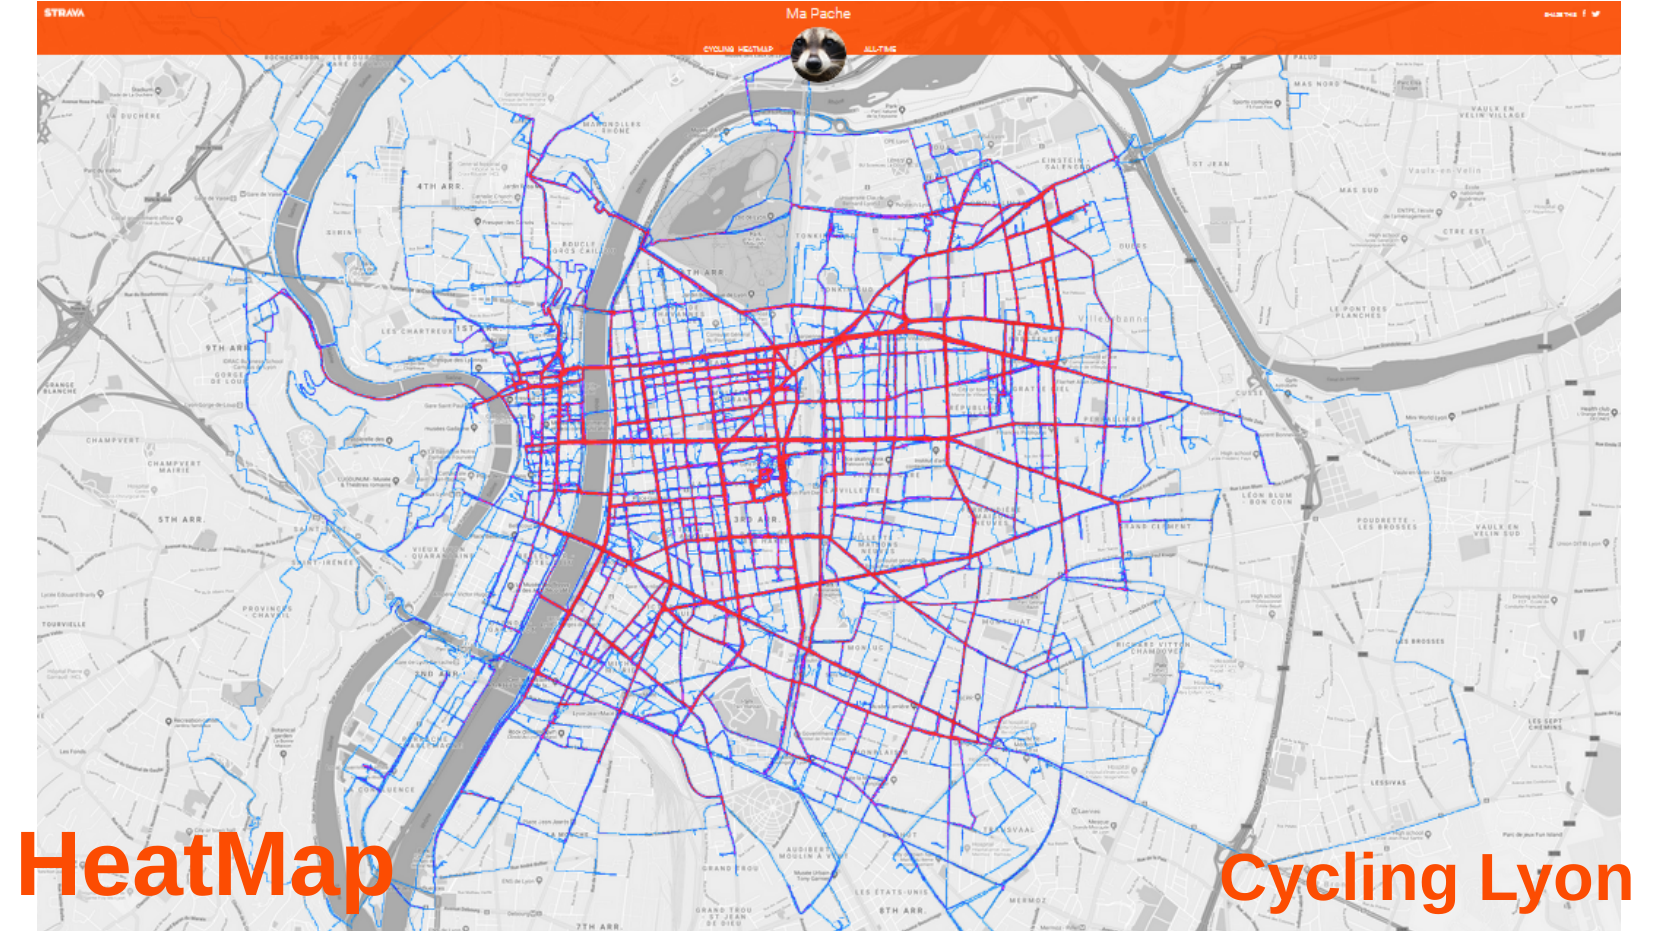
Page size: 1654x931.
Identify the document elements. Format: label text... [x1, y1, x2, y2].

title Cycling Lyon [960, 615, 1636, 916]
title HeatMap [15, 780, 421, 916]
picture [37, 1, 1621, 931]
